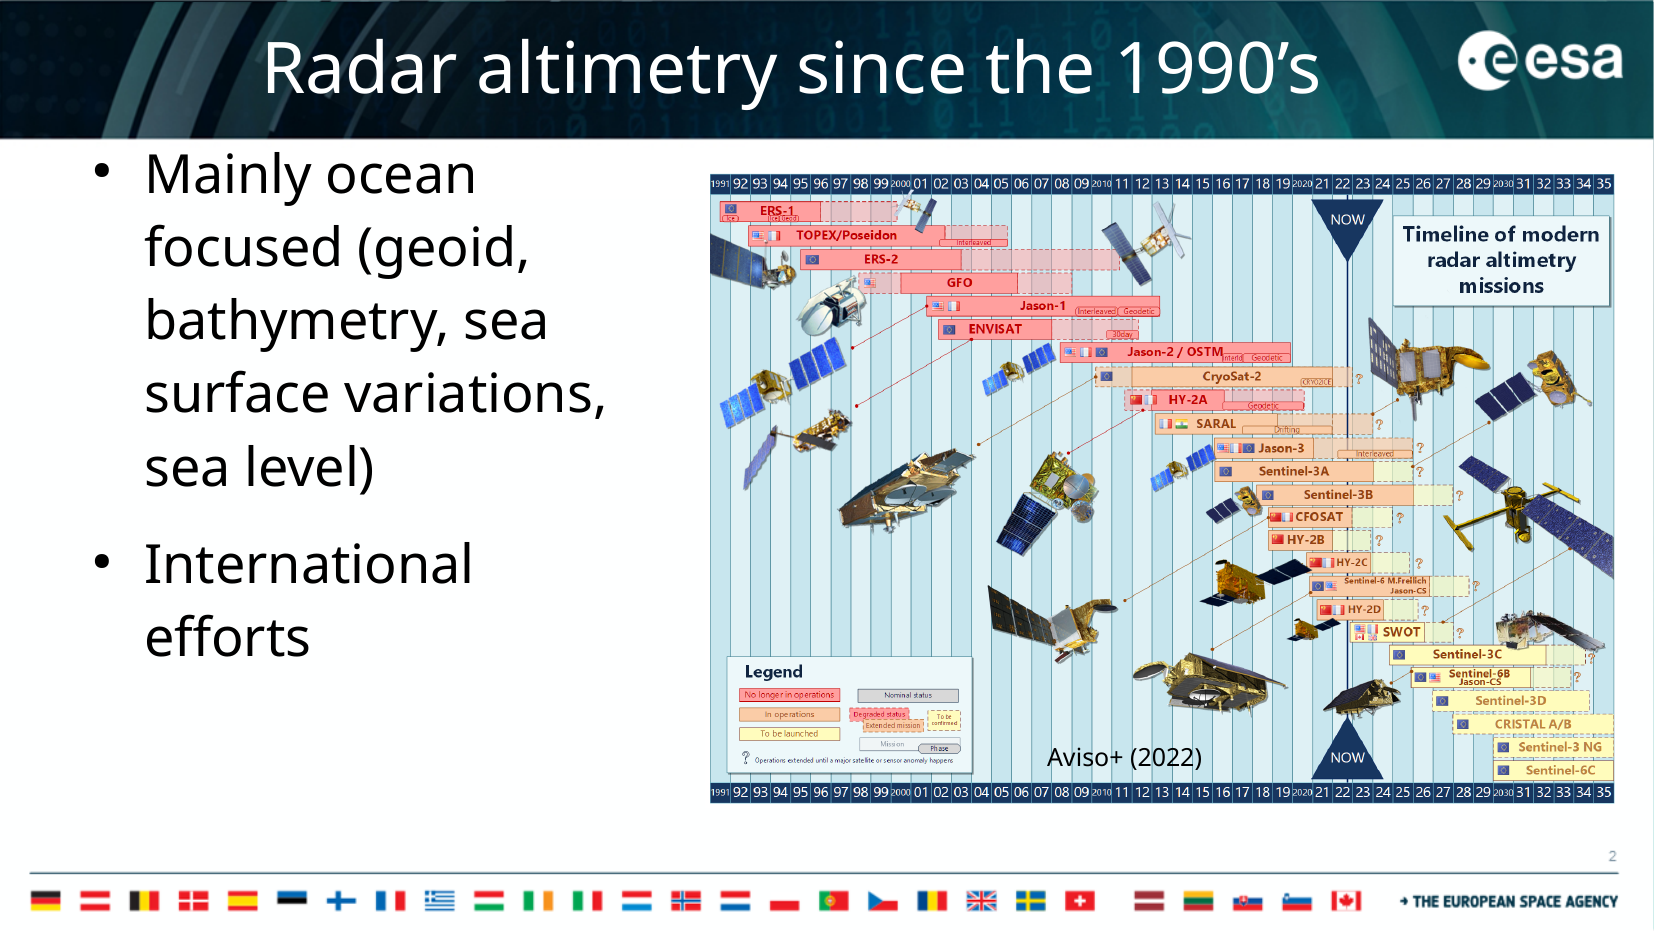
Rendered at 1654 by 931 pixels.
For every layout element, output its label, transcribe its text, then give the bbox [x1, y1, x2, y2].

title Radar altimetry since the 1990’s [118, 1, 1465, 130]
list Mainly ocean focused (geoid, bathymetry, sea surface variations, sea level) International efforts [75, 135, 630, 676]
text_box Aviso+ (2022) [1032, 732, 1595, 808]
picture [0, 0, 1654, 931]
